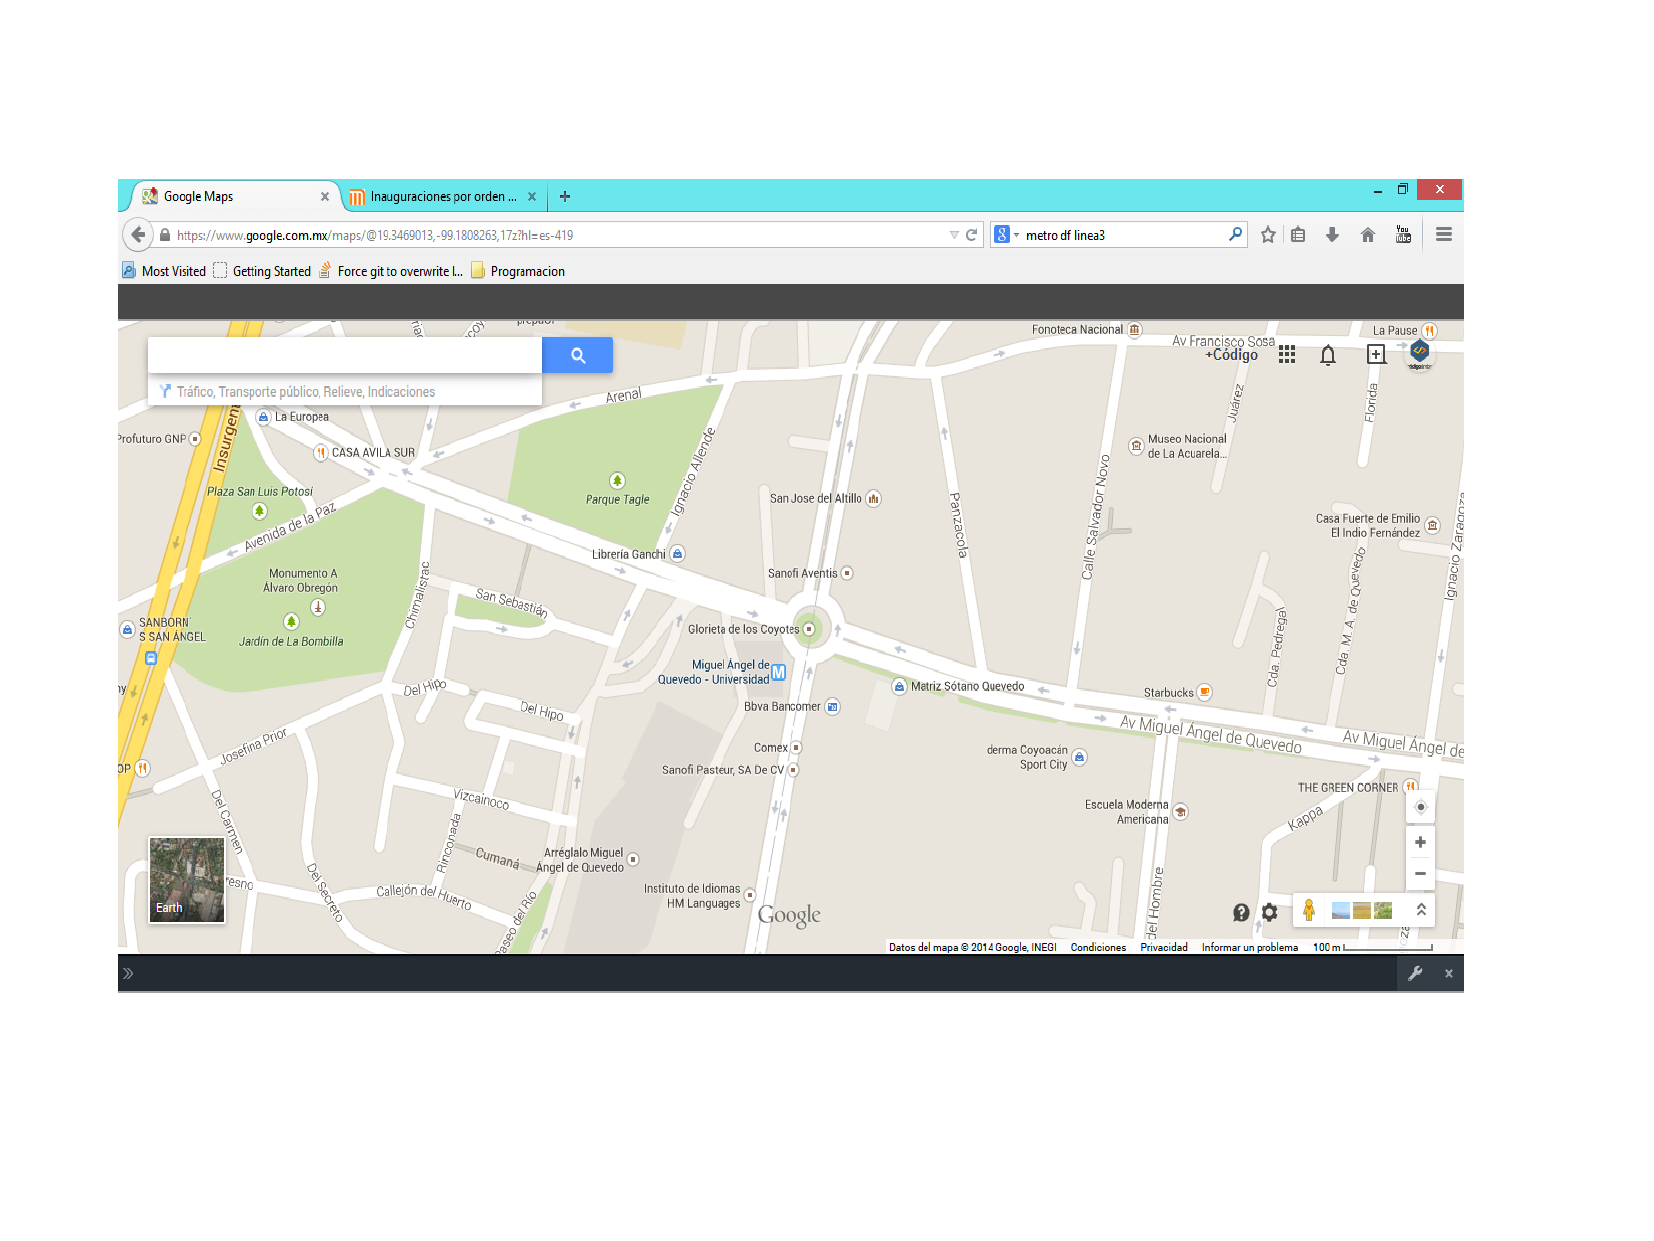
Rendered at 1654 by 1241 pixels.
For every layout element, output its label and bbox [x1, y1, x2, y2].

picture [118, 179, 1464, 993]
